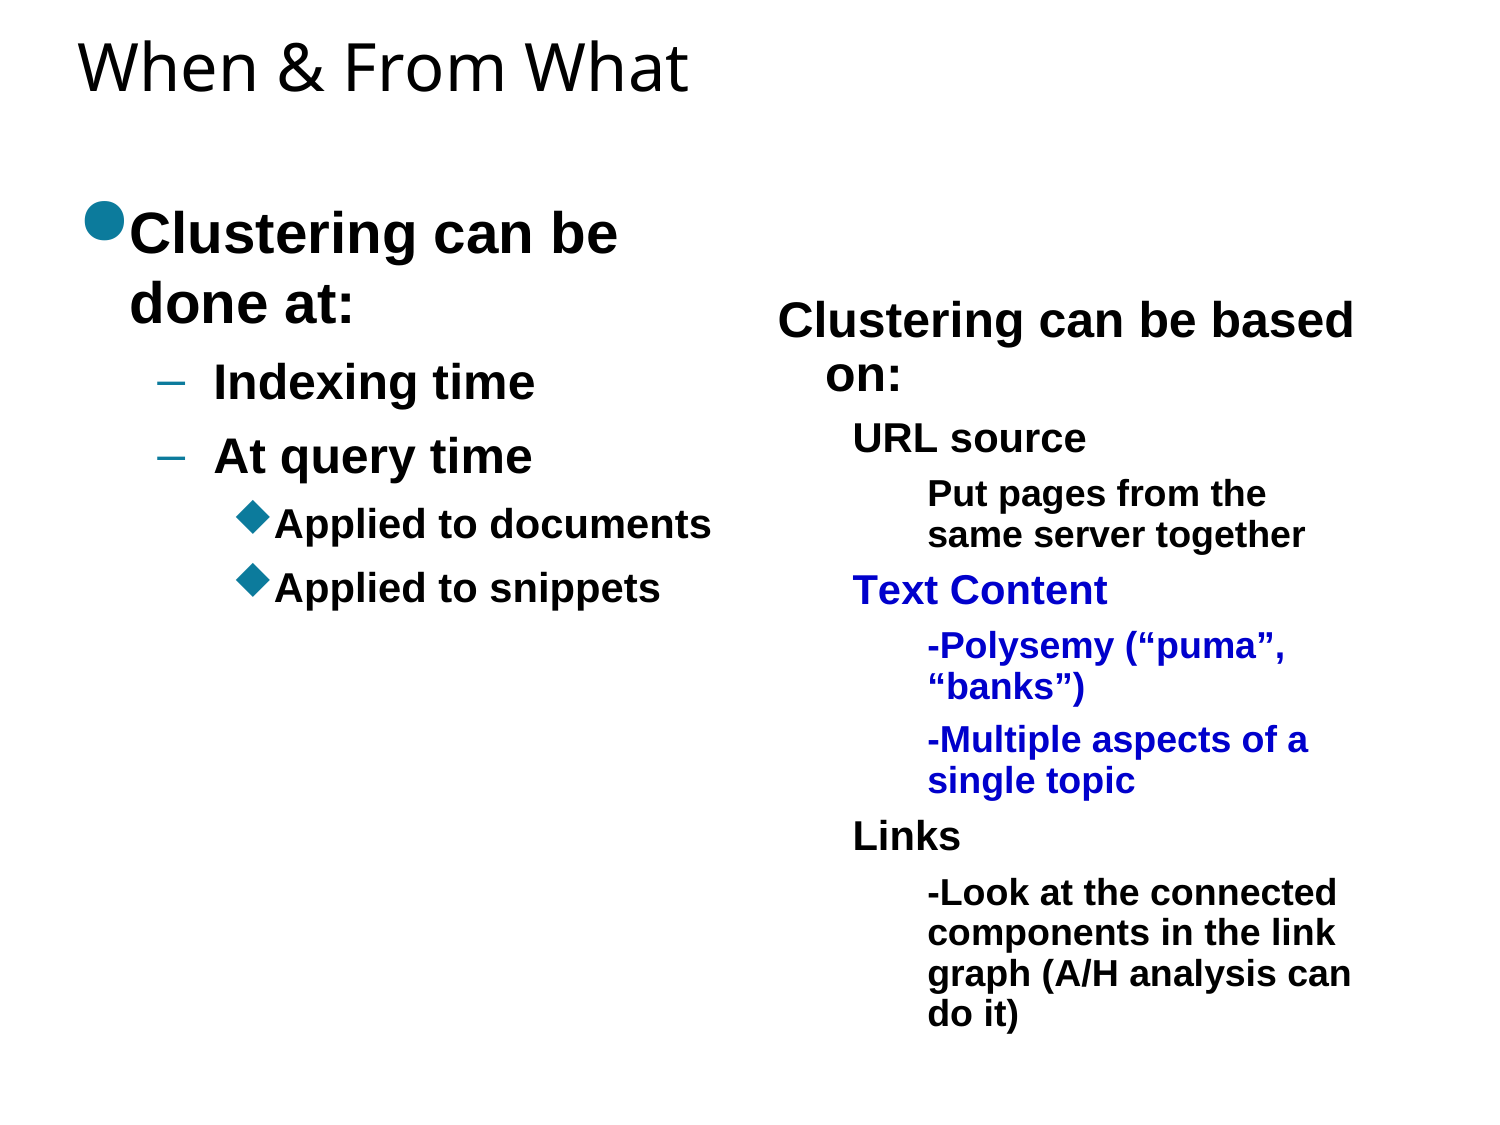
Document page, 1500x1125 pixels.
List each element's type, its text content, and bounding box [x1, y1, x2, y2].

text_box Clustering can be done at: Indexing time At query time Applied to documents Applied to snippets [67, 187, 738, 1038]
text_box Clustering can be based on: URL source Put pages from the same server together Text Content -Polysemy (“puma”, “banks”) -Multiple aspects of a single topic Links -Look at the connected components in the link graph (A/H analysis can do it) [762, 287, 1388, 963]
text_box When & From What [62, 24, 1421, 113]
